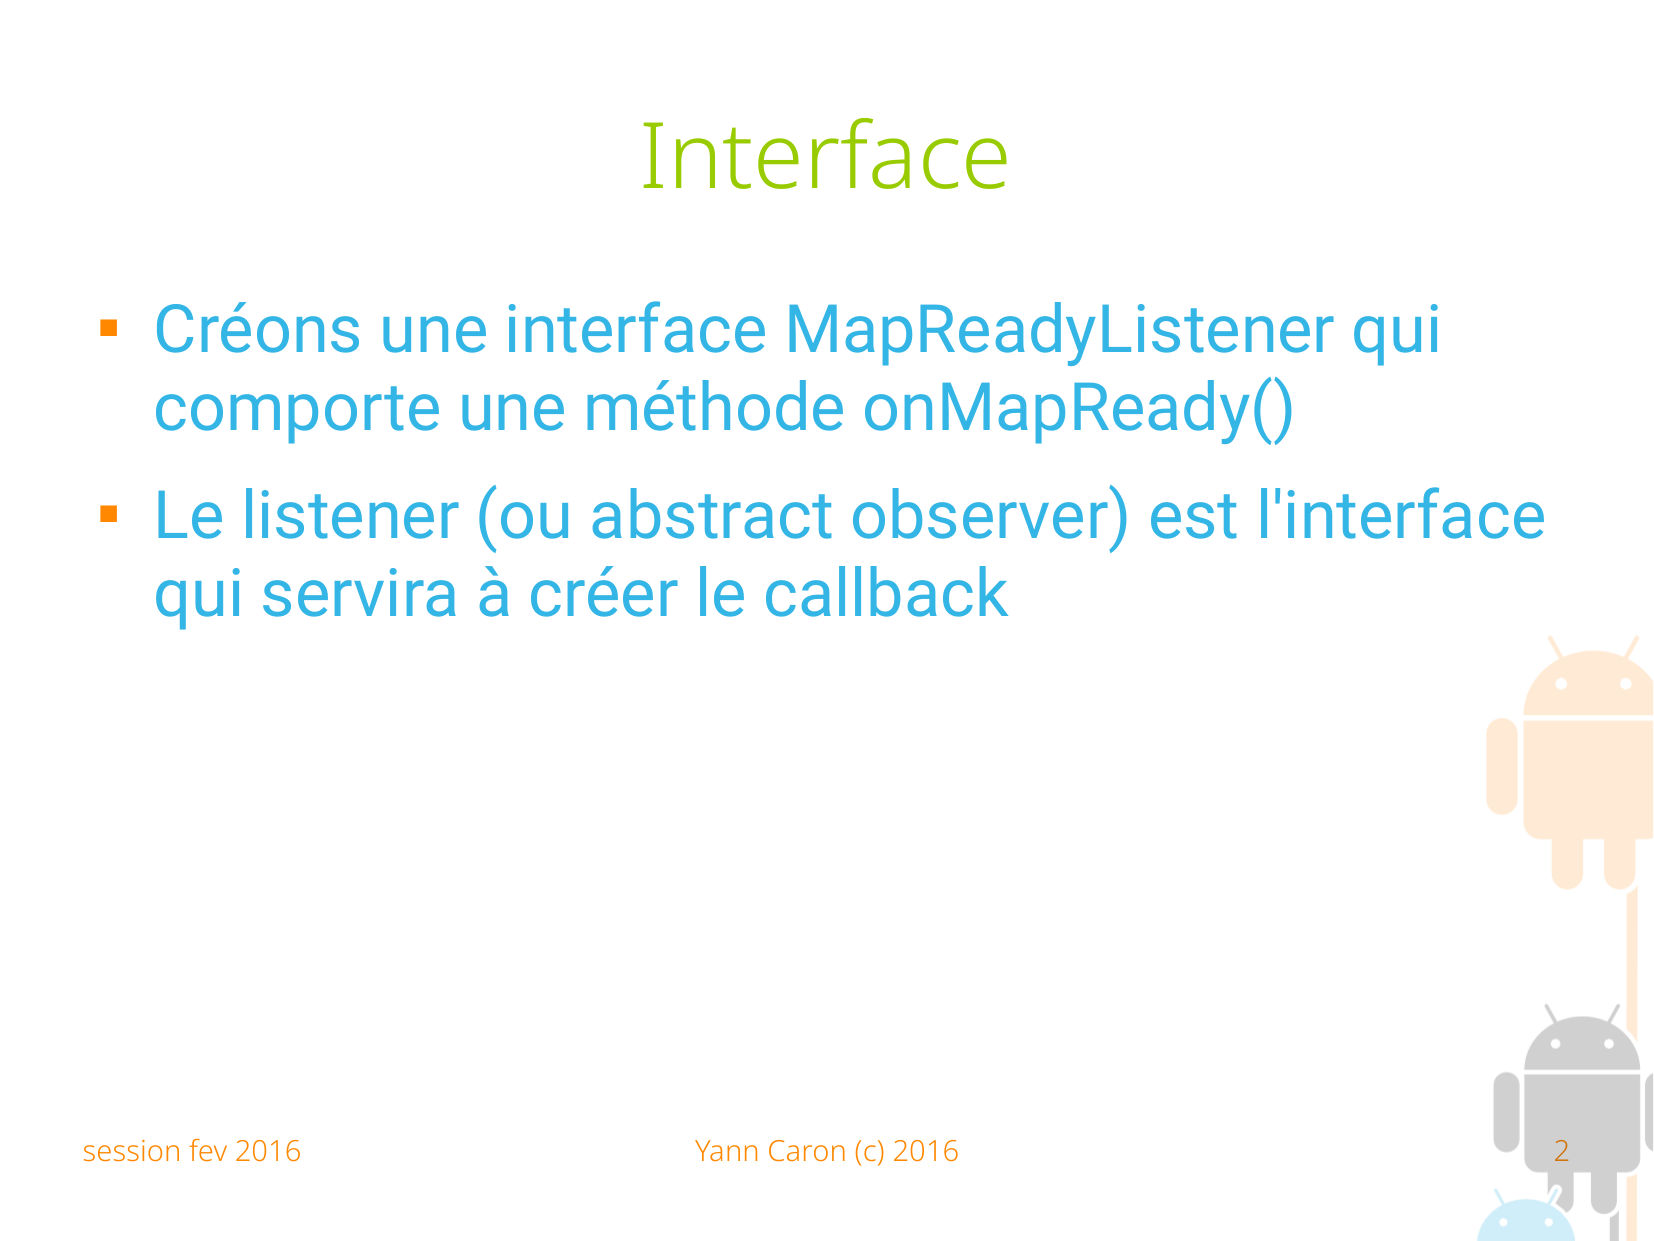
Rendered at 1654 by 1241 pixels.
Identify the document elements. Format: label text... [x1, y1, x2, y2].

title Interface [82, 49, 1571, 257]
list Créons une interface MapReadyListener qui comporte une méthode onMapReady() Le listener (ou abstract observer) est l'interface qui servira à créer le callback [82, 290, 1571, 1010]
picture [240, 423, 1654, 1241]
